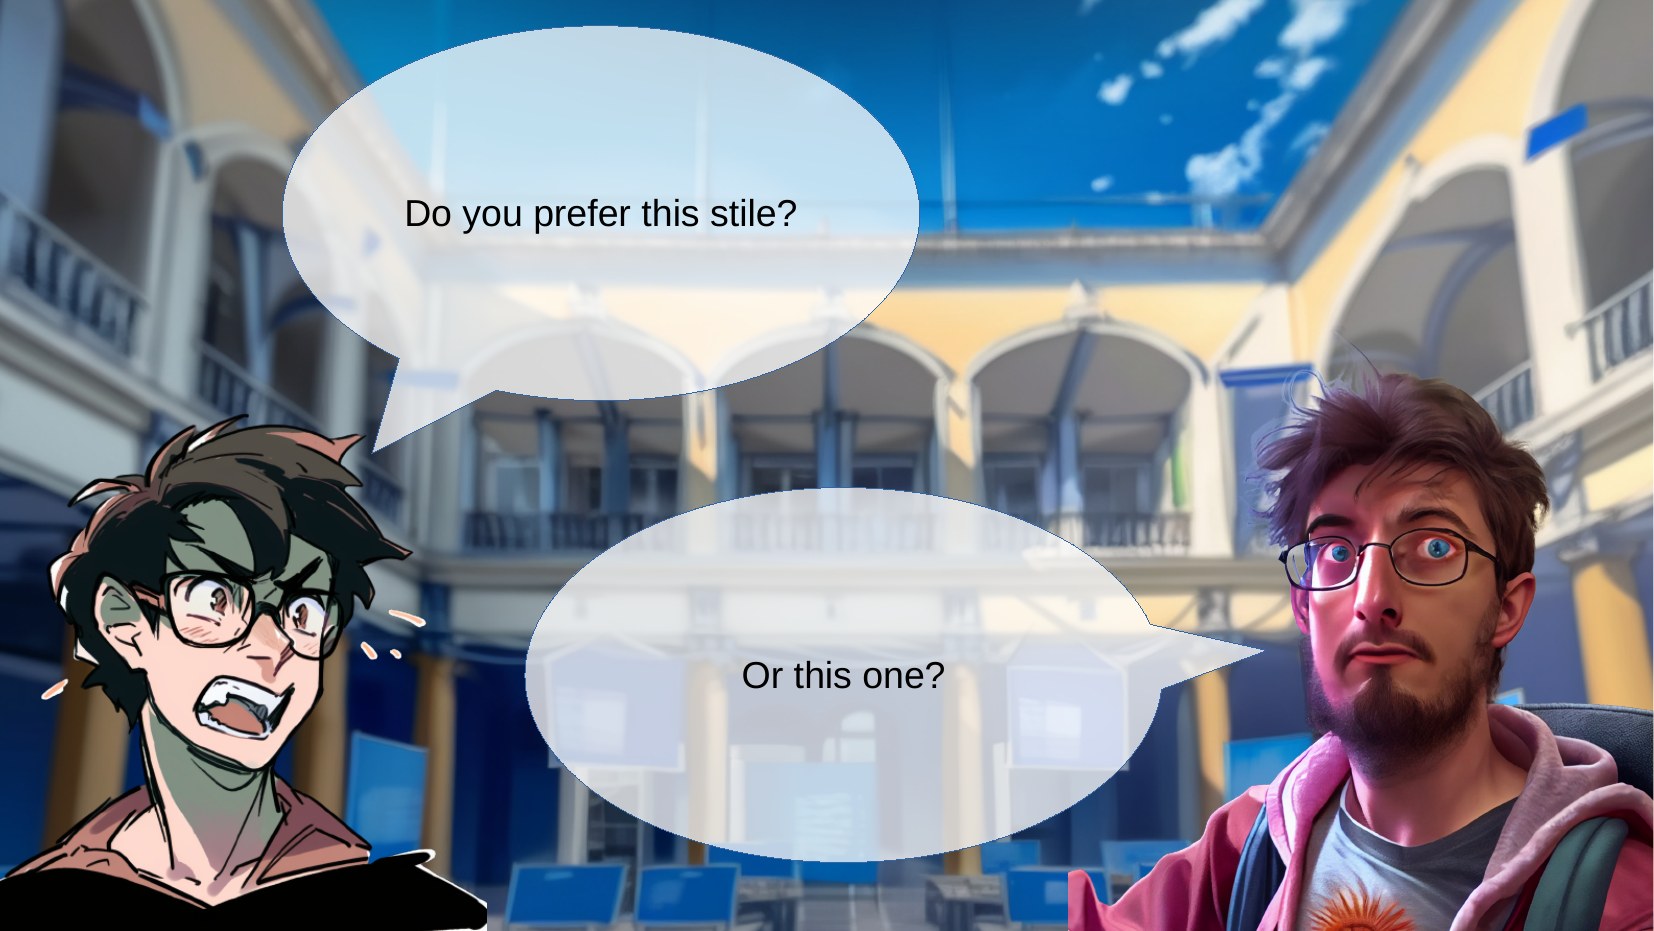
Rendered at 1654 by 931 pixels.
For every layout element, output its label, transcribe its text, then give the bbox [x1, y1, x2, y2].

text_box Or this one? [524, 487, 1267, 863]
picture [0, 0, 1654, 931]
text_box Do you prefer this stile? [282, 25, 920, 454]
